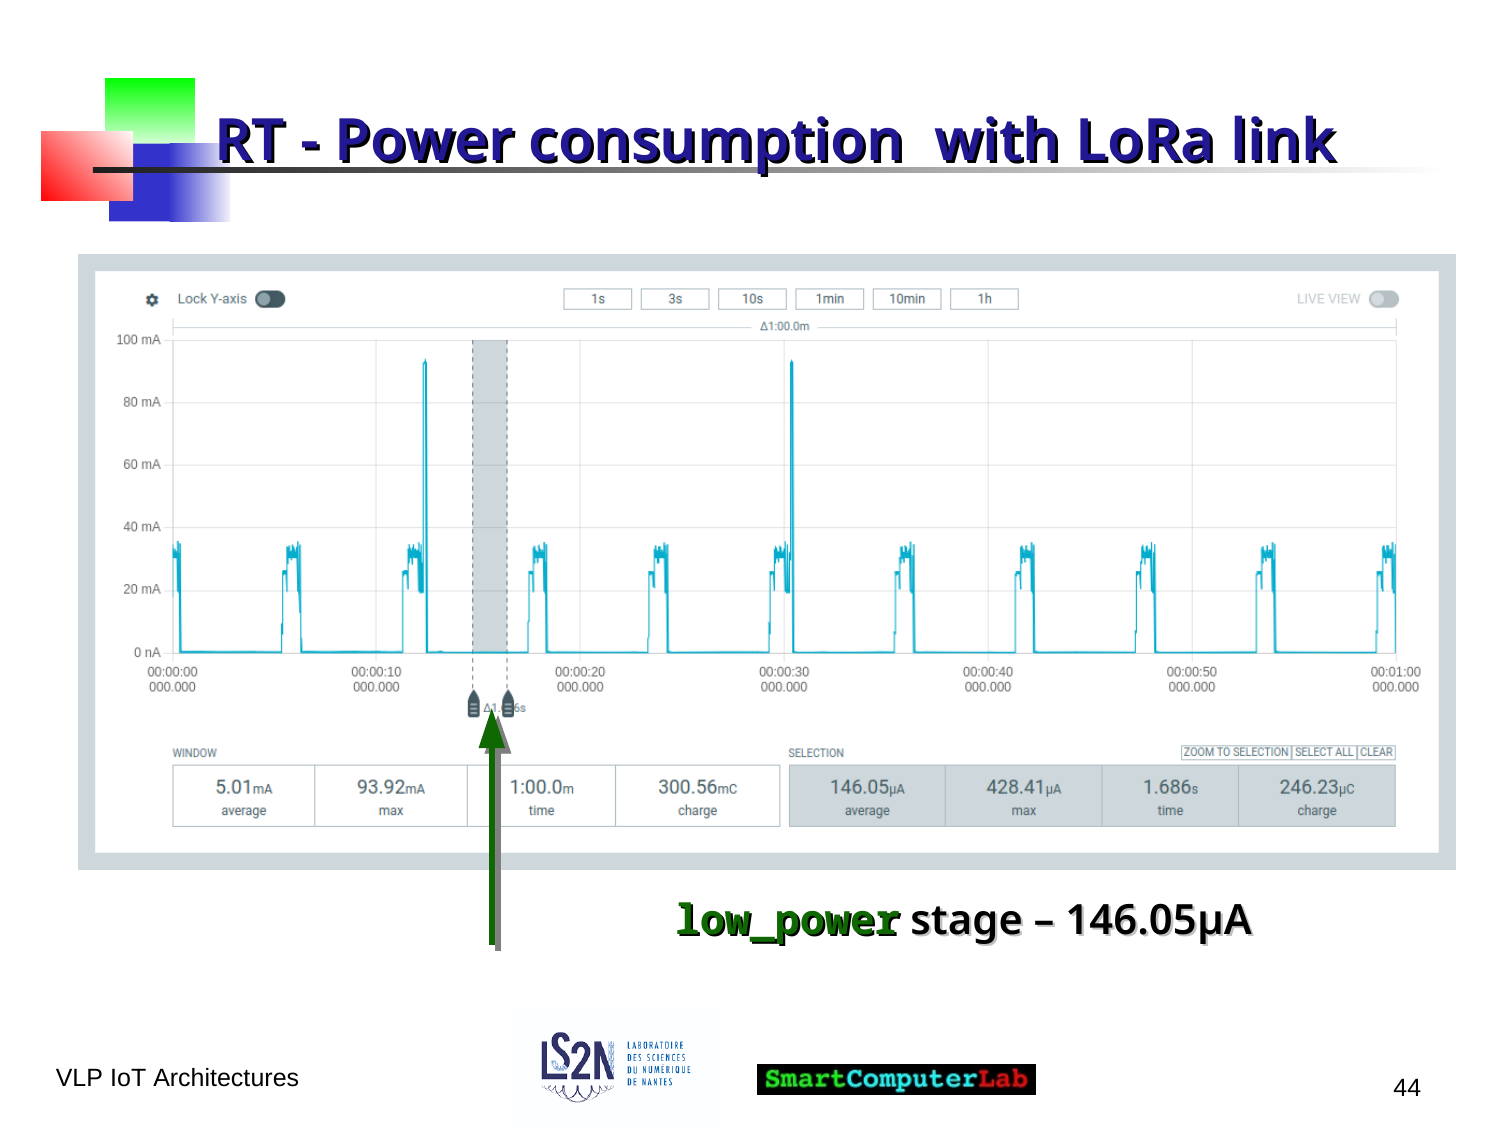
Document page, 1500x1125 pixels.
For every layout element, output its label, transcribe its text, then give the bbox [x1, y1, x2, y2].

title RT - Power consumption with LoRa link [199, 84, 1424, 180]
picture [510, 1009, 721, 1125]
picture [78, 254, 1456, 870]
picture [757, 1064, 1036, 1095]
text_box low_power stage – 146.05µA [660, 885, 1441, 1000]
